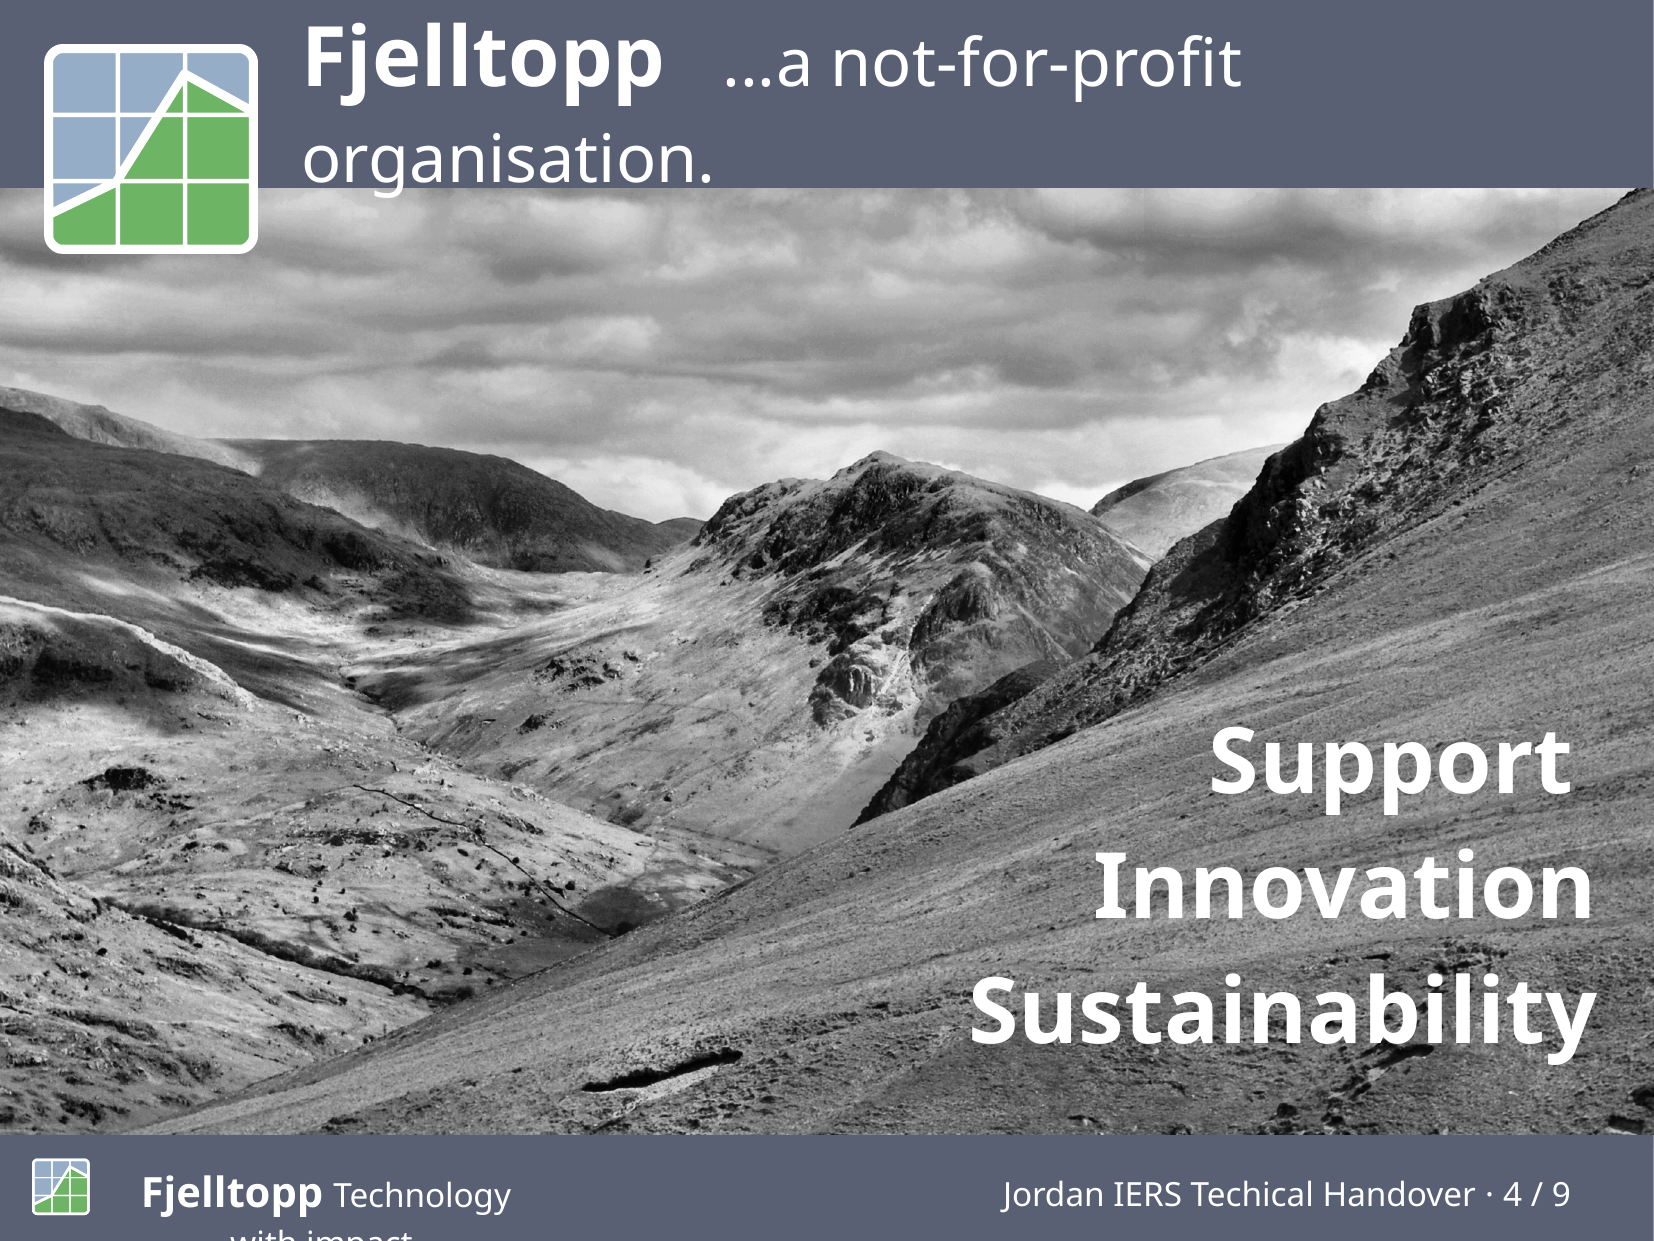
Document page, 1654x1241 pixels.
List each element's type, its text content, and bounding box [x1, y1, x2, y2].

picture [0, 188, 1654, 1135]
text_box Support Innovation Sustainability [514, 687, 1613, 1107]
title Fjelltopp ...a not-for-profit organisation. [301, 47, 1483, 153]
text_box [44, 44, 258, 254]
